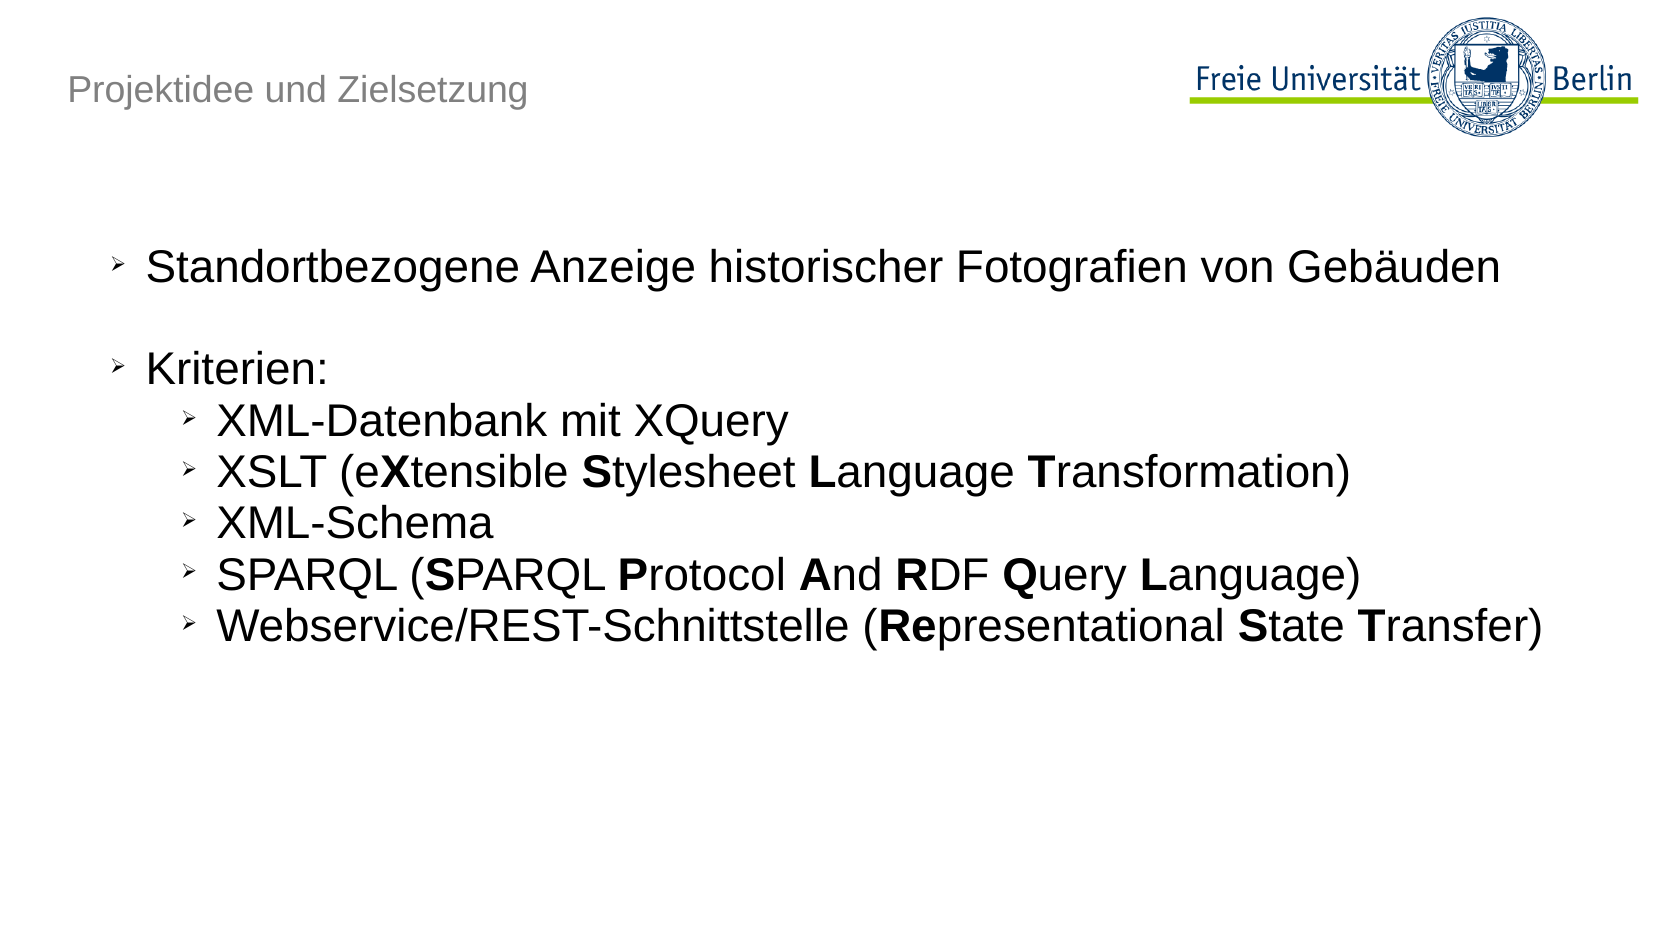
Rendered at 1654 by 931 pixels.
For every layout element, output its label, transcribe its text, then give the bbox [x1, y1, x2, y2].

text_box Projektidee und Zielsetzung [52, 61, 544, 119]
picture [1185, 11, 1642, 142]
text_box Standortbezogene Anzeige historischer Fotografien von Gebäuden Kriterien: XML-Datenbank mit XQuery XSLT (eXtensible Stylesheet Language Transformation) XML-Schema SPARQL (SPARQL Protocol And RDF Query Language) Webservice/REST-Schnittstelle (Representational State Transfer) [95, 233, 1559, 659]
